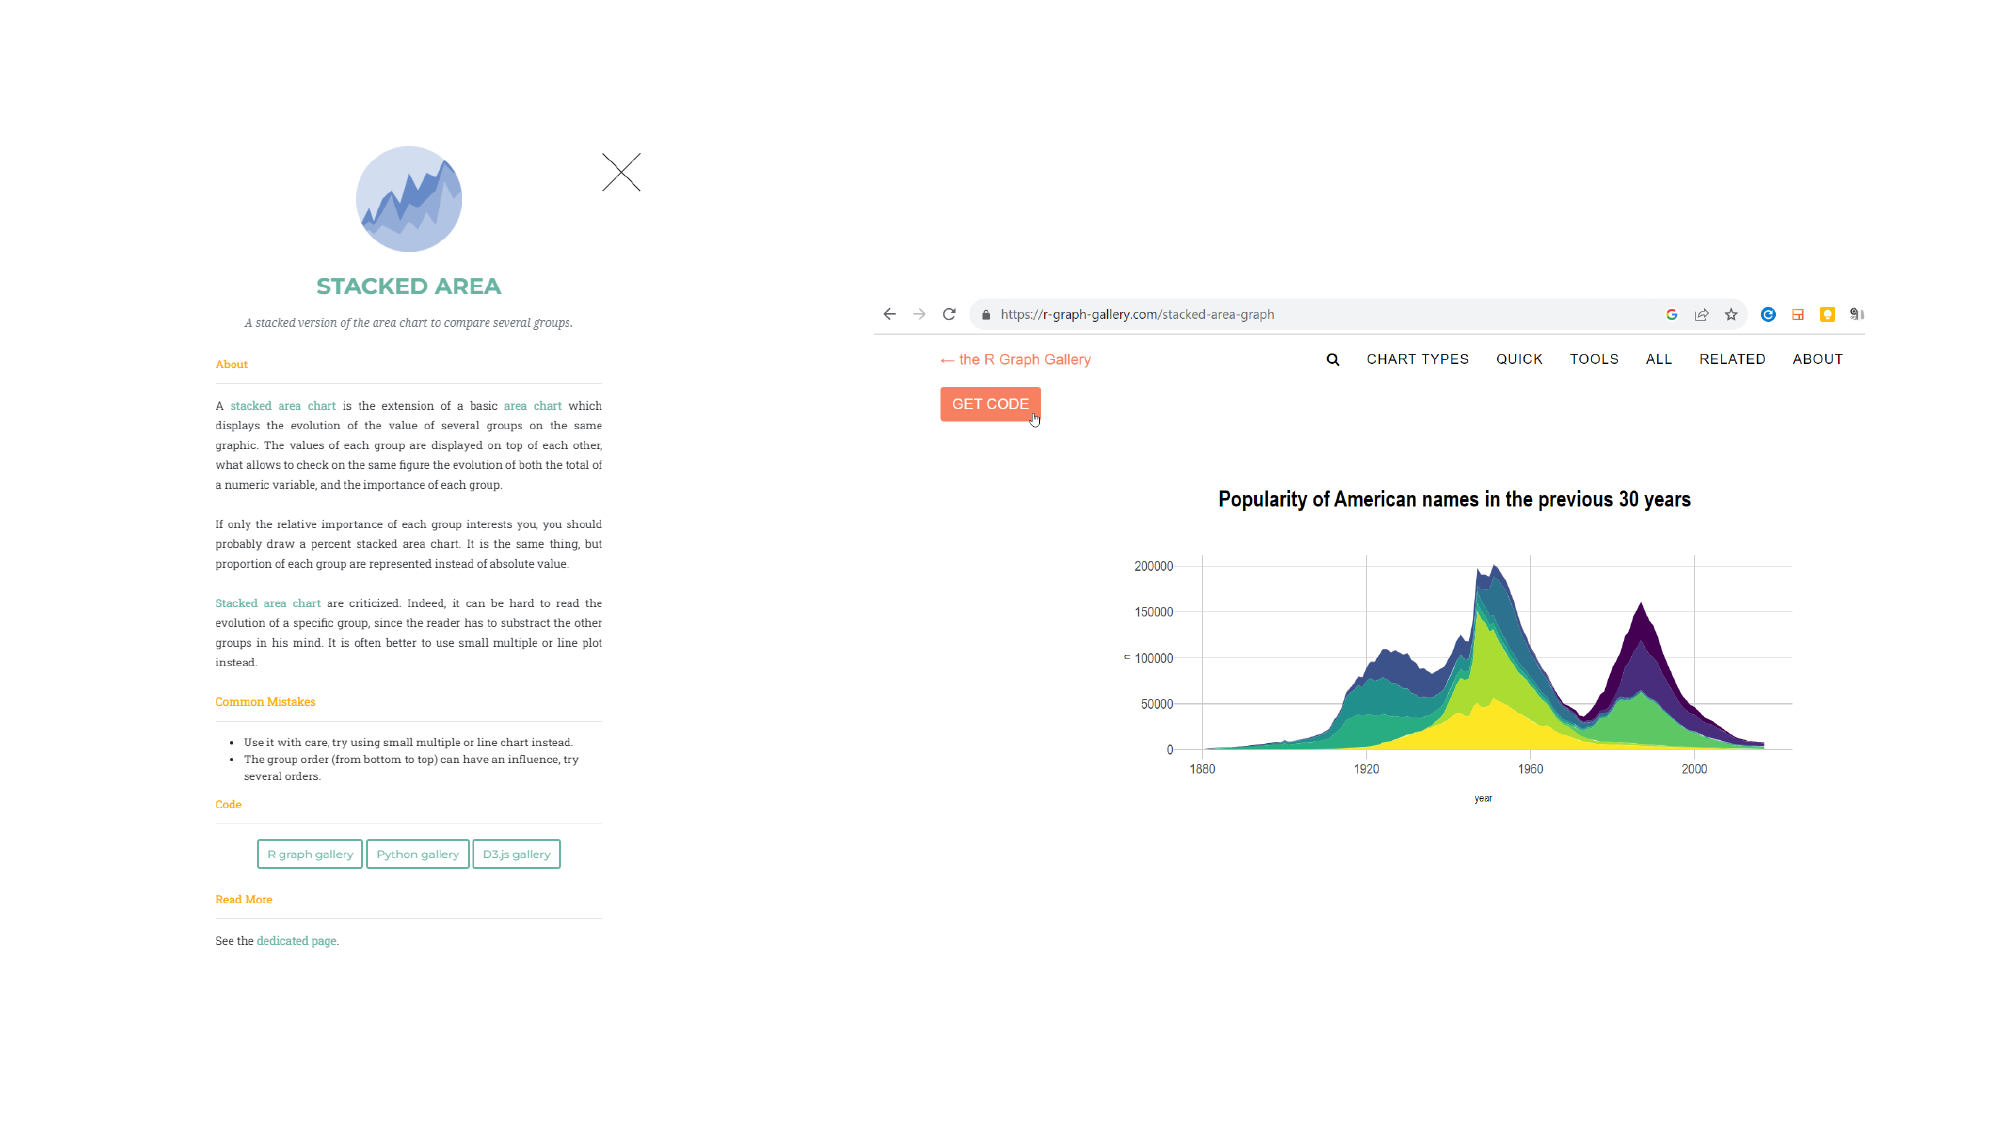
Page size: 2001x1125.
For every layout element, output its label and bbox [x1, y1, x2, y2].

picture [153, 129, 665, 981]
picture [874, 295, 1865, 819]
